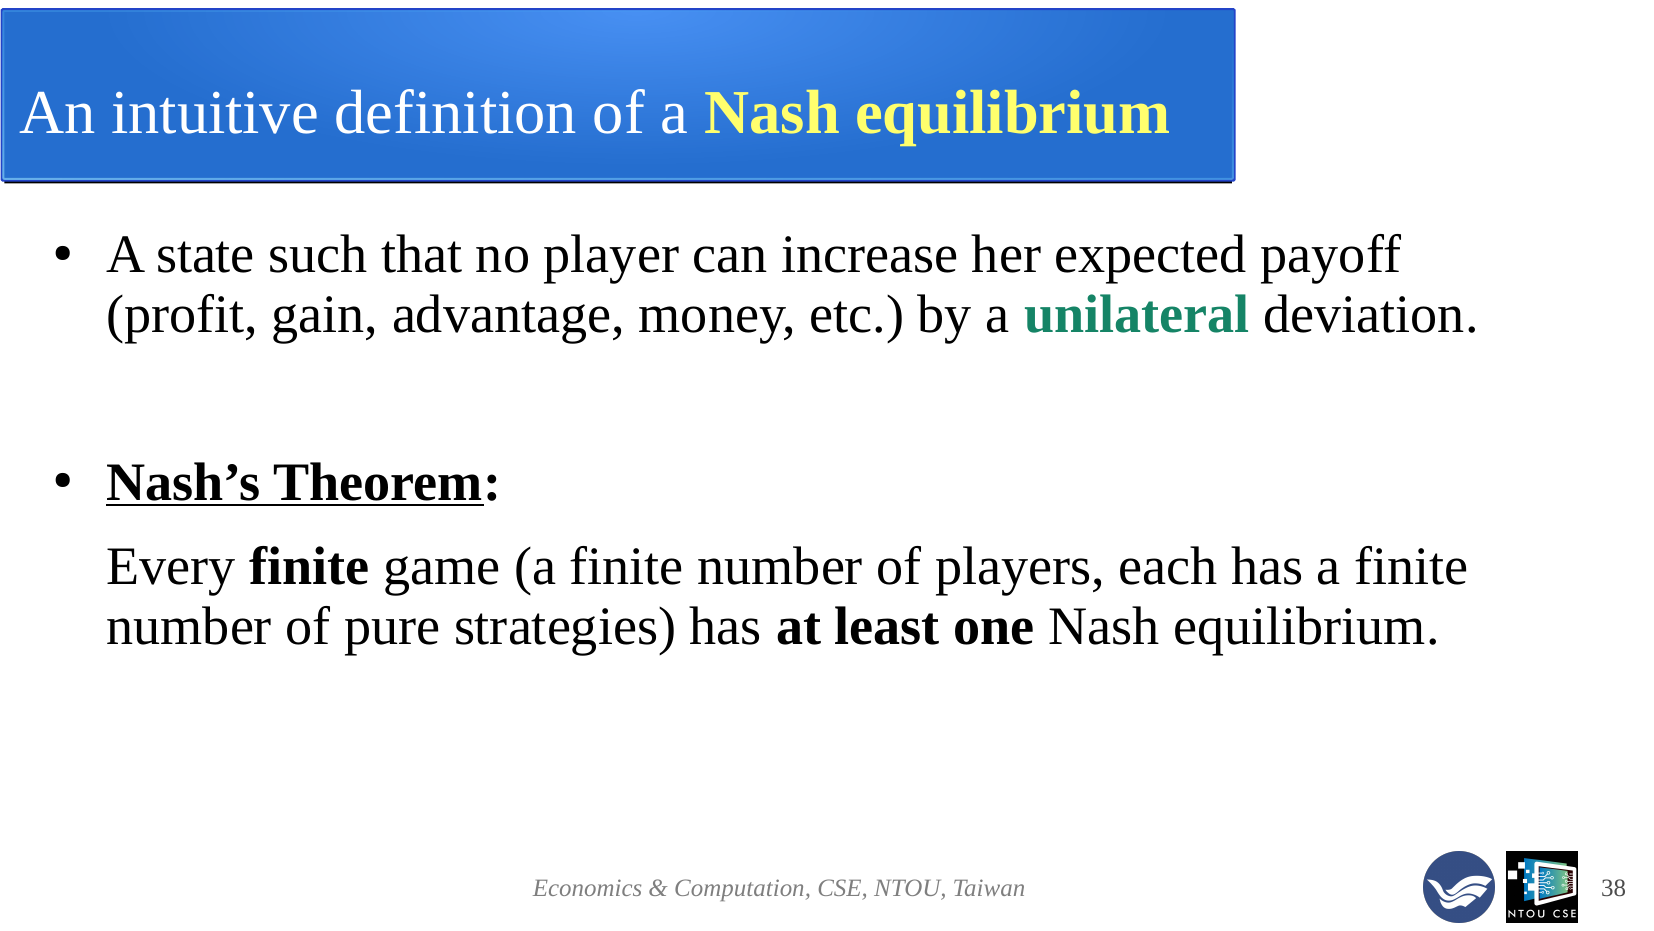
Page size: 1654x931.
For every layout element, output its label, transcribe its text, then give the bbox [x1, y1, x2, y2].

picture [1423, 851, 1495, 923]
picture [1506, 851, 1578, 923]
list A state such that no player can increase her expected payoff (profit, gain, advantage, money, etc.) by a unilateral deviation. Nash’s Theorem: Every finite game (a finite number of players, each has a finite number of pure strategies) has at least one Nash equilibrium. [35, 224, 1524, 836]
title An intuitive definition of a Nash equilibrium [19, 35, 1181, 189]
